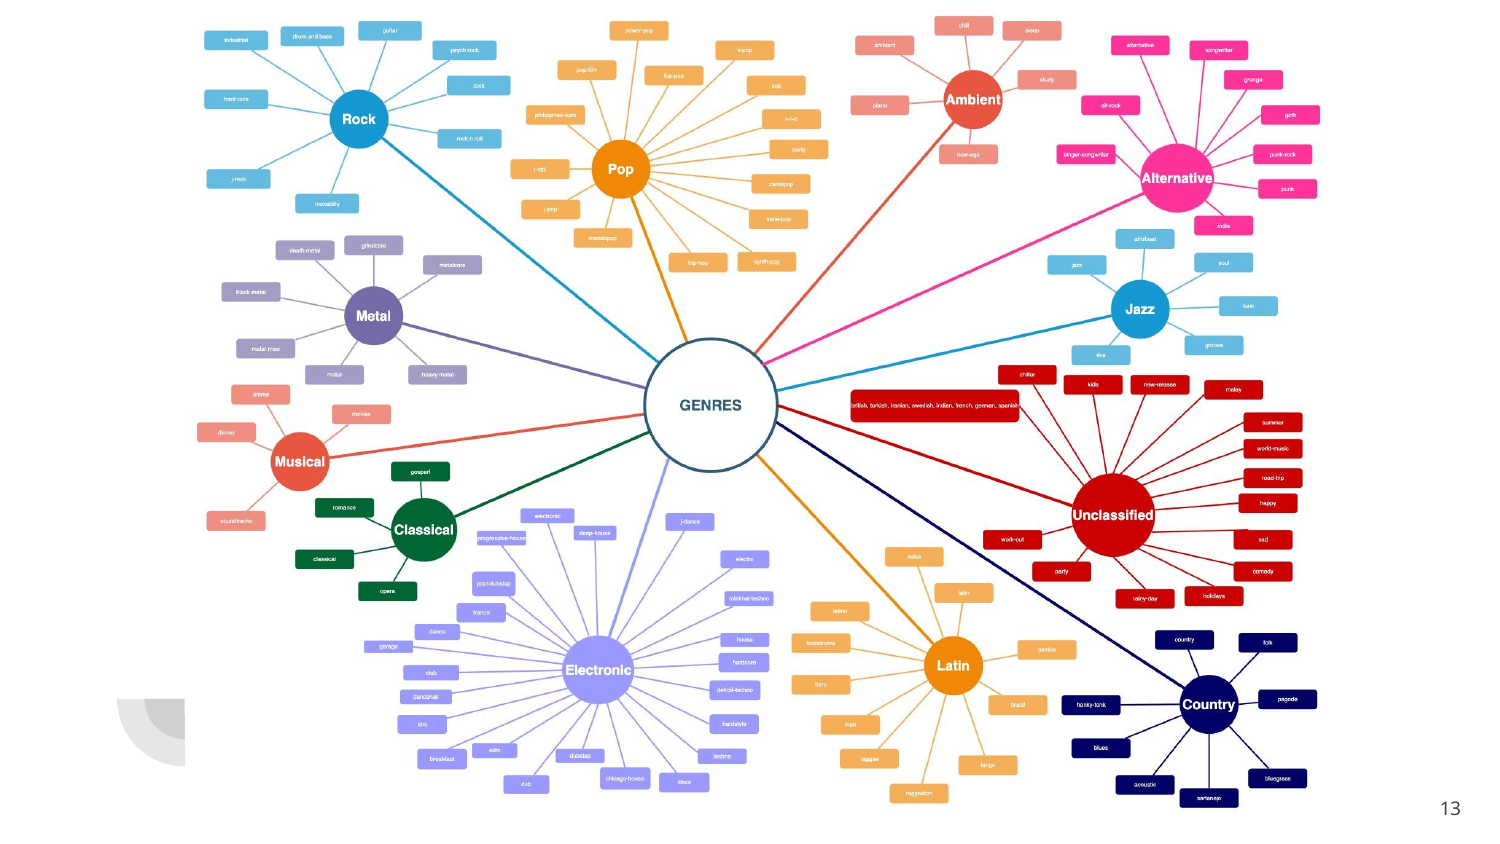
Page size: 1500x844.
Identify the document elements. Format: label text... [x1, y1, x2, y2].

picture [191, 10, 1326, 814]
slide_number <number> [1386, 777, 1477, 842]
